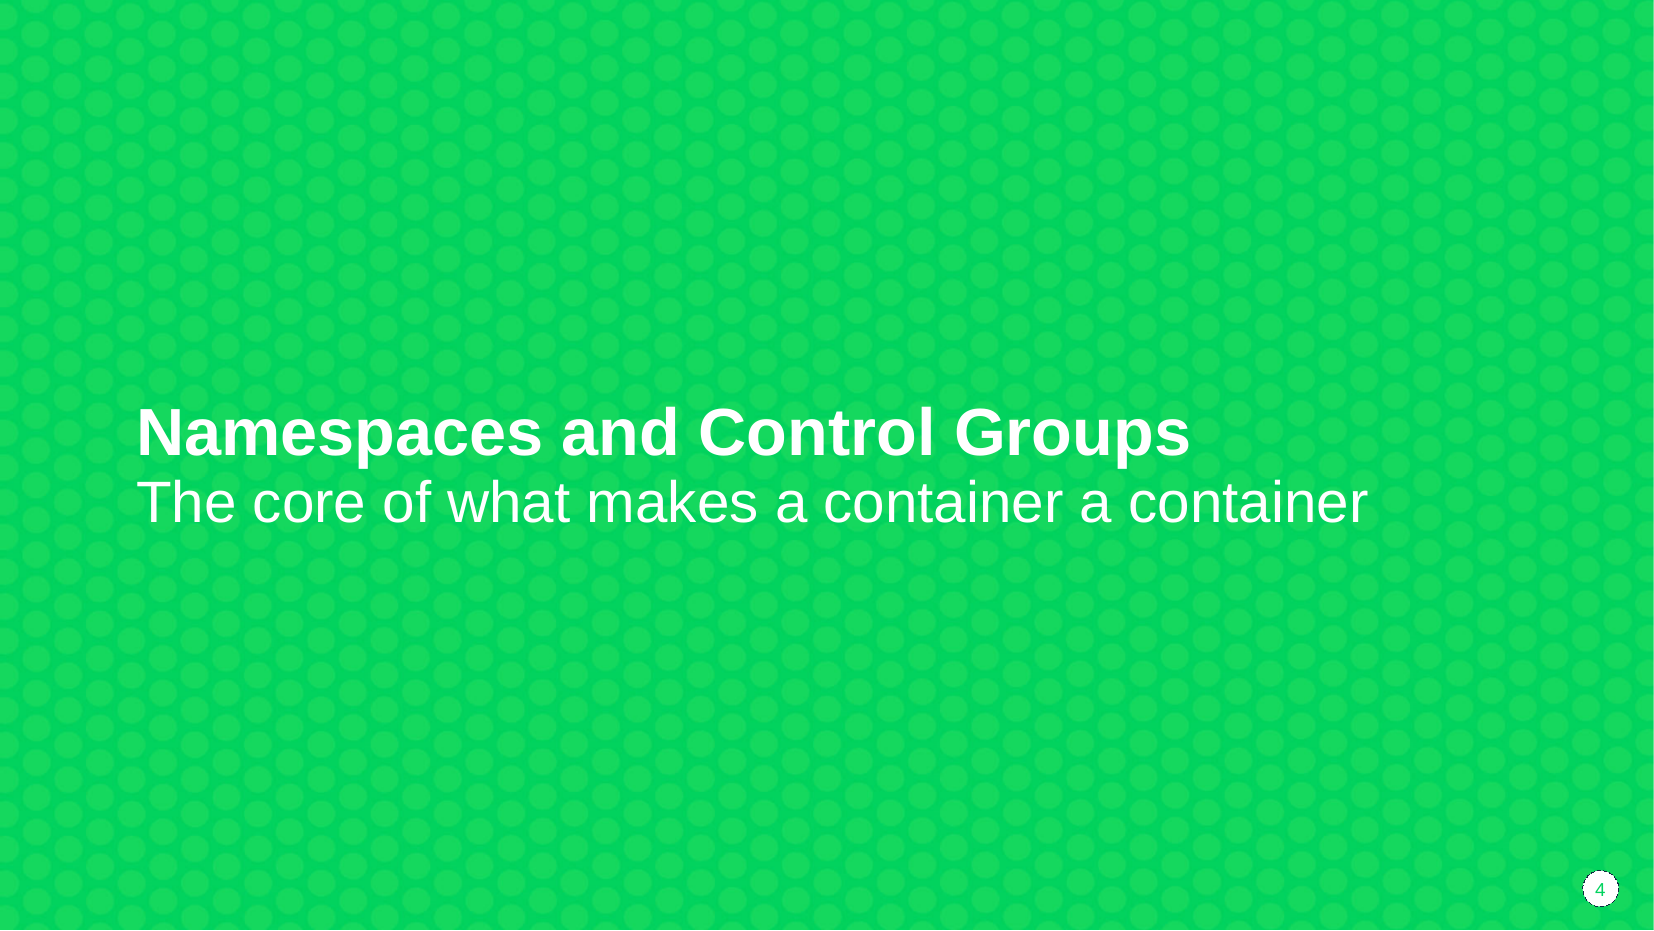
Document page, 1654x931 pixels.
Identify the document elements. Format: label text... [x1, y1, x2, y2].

picture [0, 0, 1654, 930]
title Namespaces and Control Groups The core of what makes a container a container [121, 387, 1531, 543]
